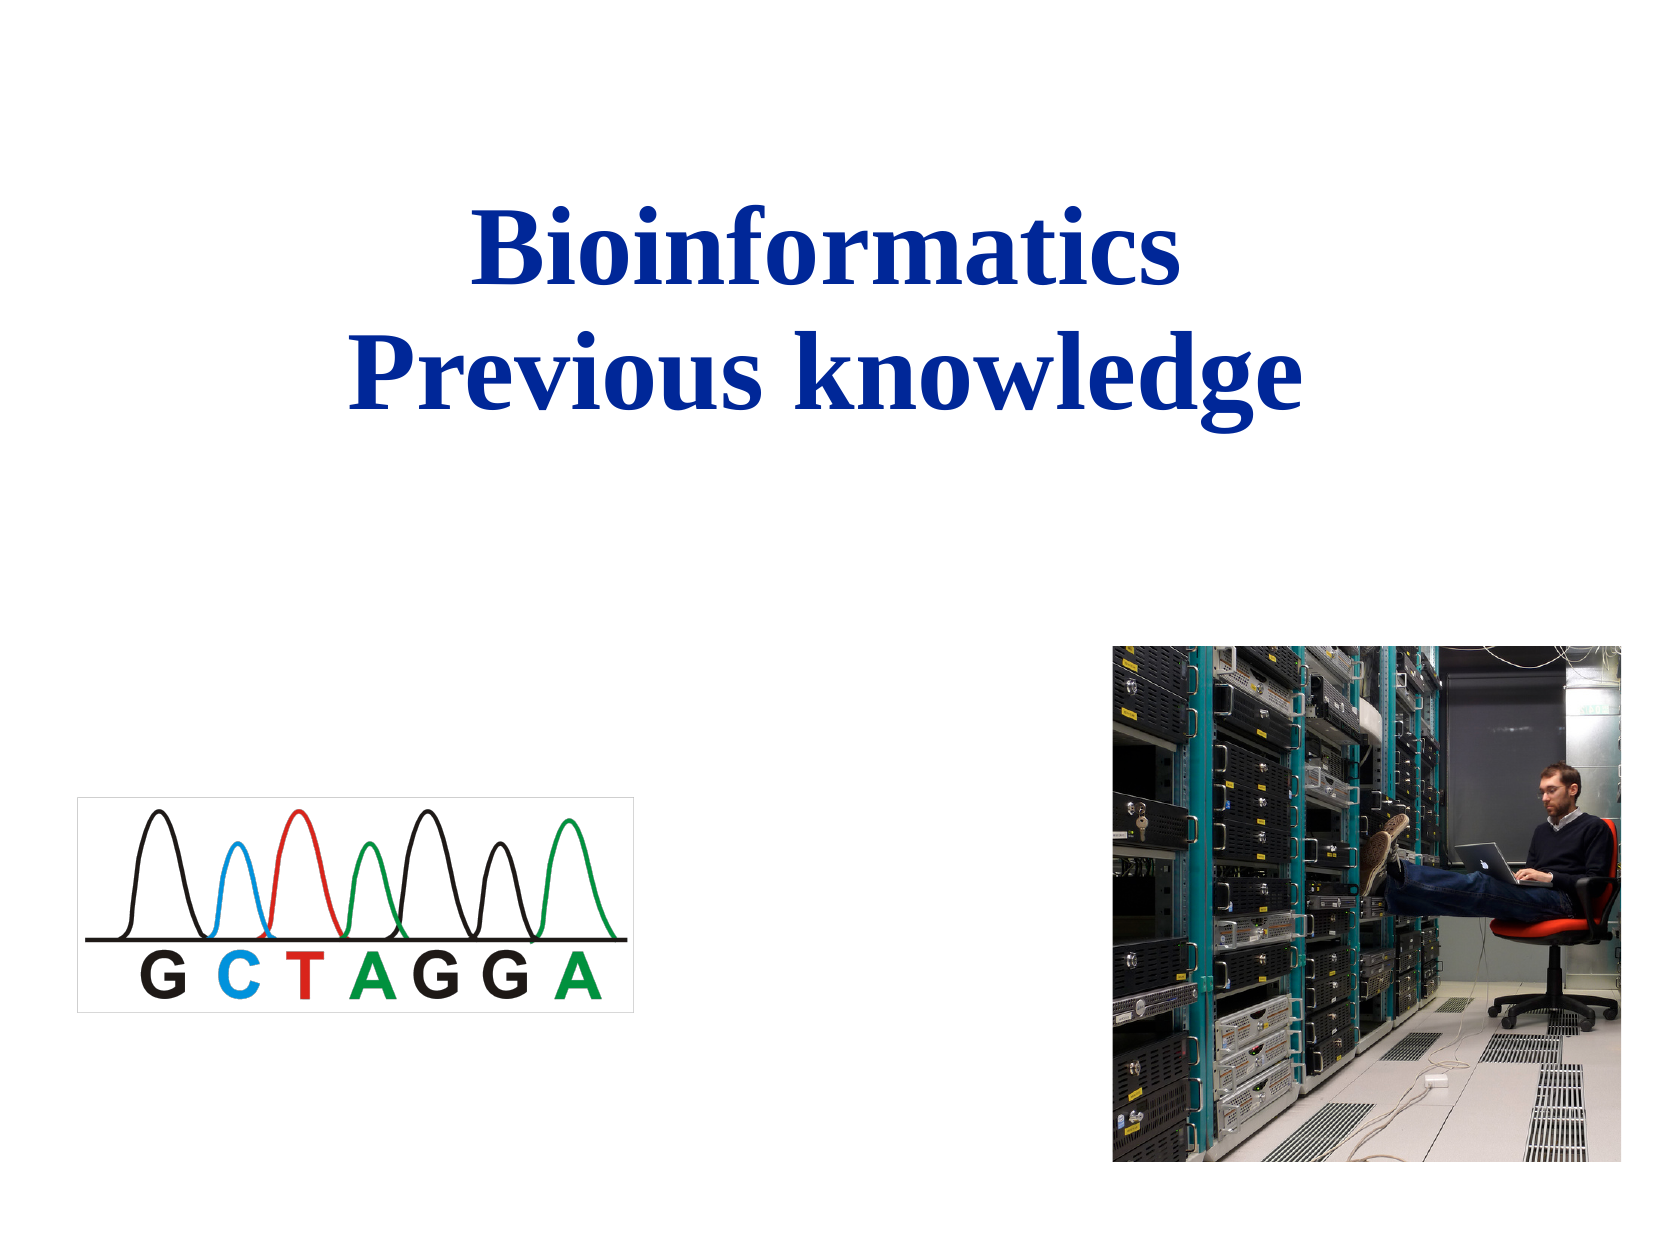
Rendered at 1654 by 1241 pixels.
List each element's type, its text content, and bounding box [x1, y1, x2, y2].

title Bioinformatics Previous knowledge [82, 184, 1571, 434]
picture [77, 797, 634, 1013]
picture [1112, 646, 1622, 1162]
